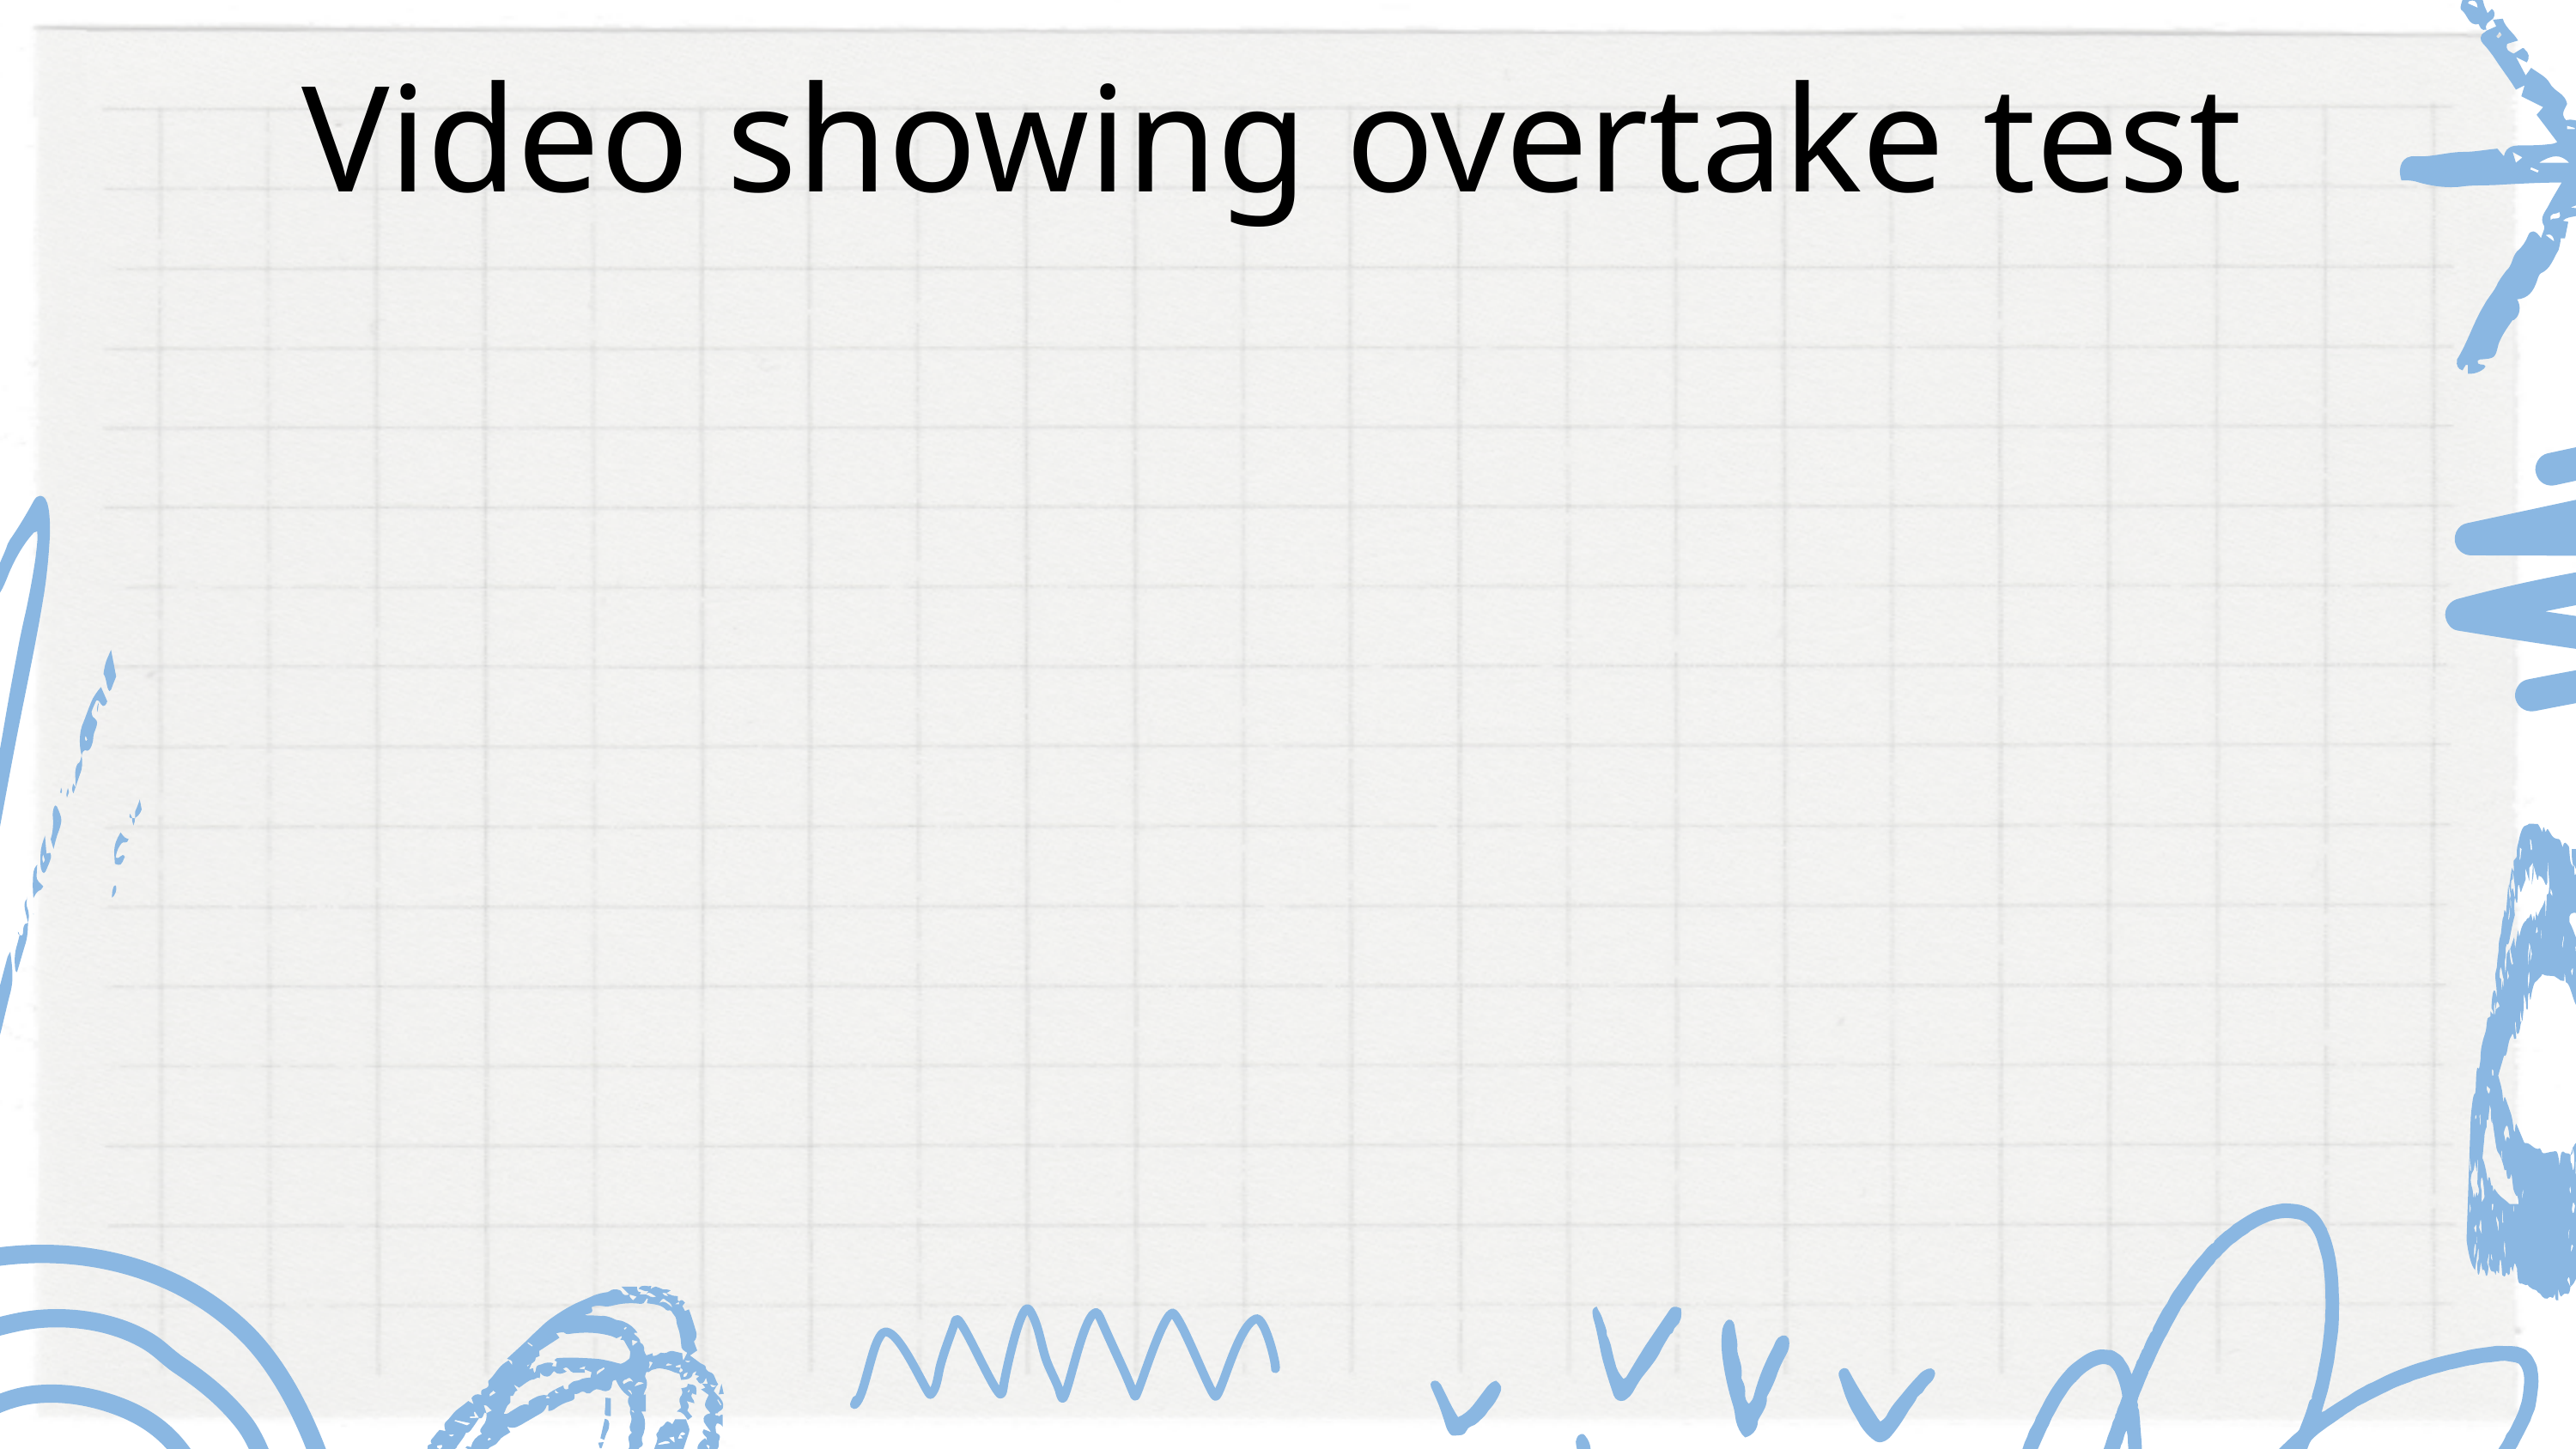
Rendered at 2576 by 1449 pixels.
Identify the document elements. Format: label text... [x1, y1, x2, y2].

text_box [0, 0, 2576, 1449]
text_box Video showing overtake test [218, 93, 2327, 233]
picture [518, 244, 2173, 1404]
